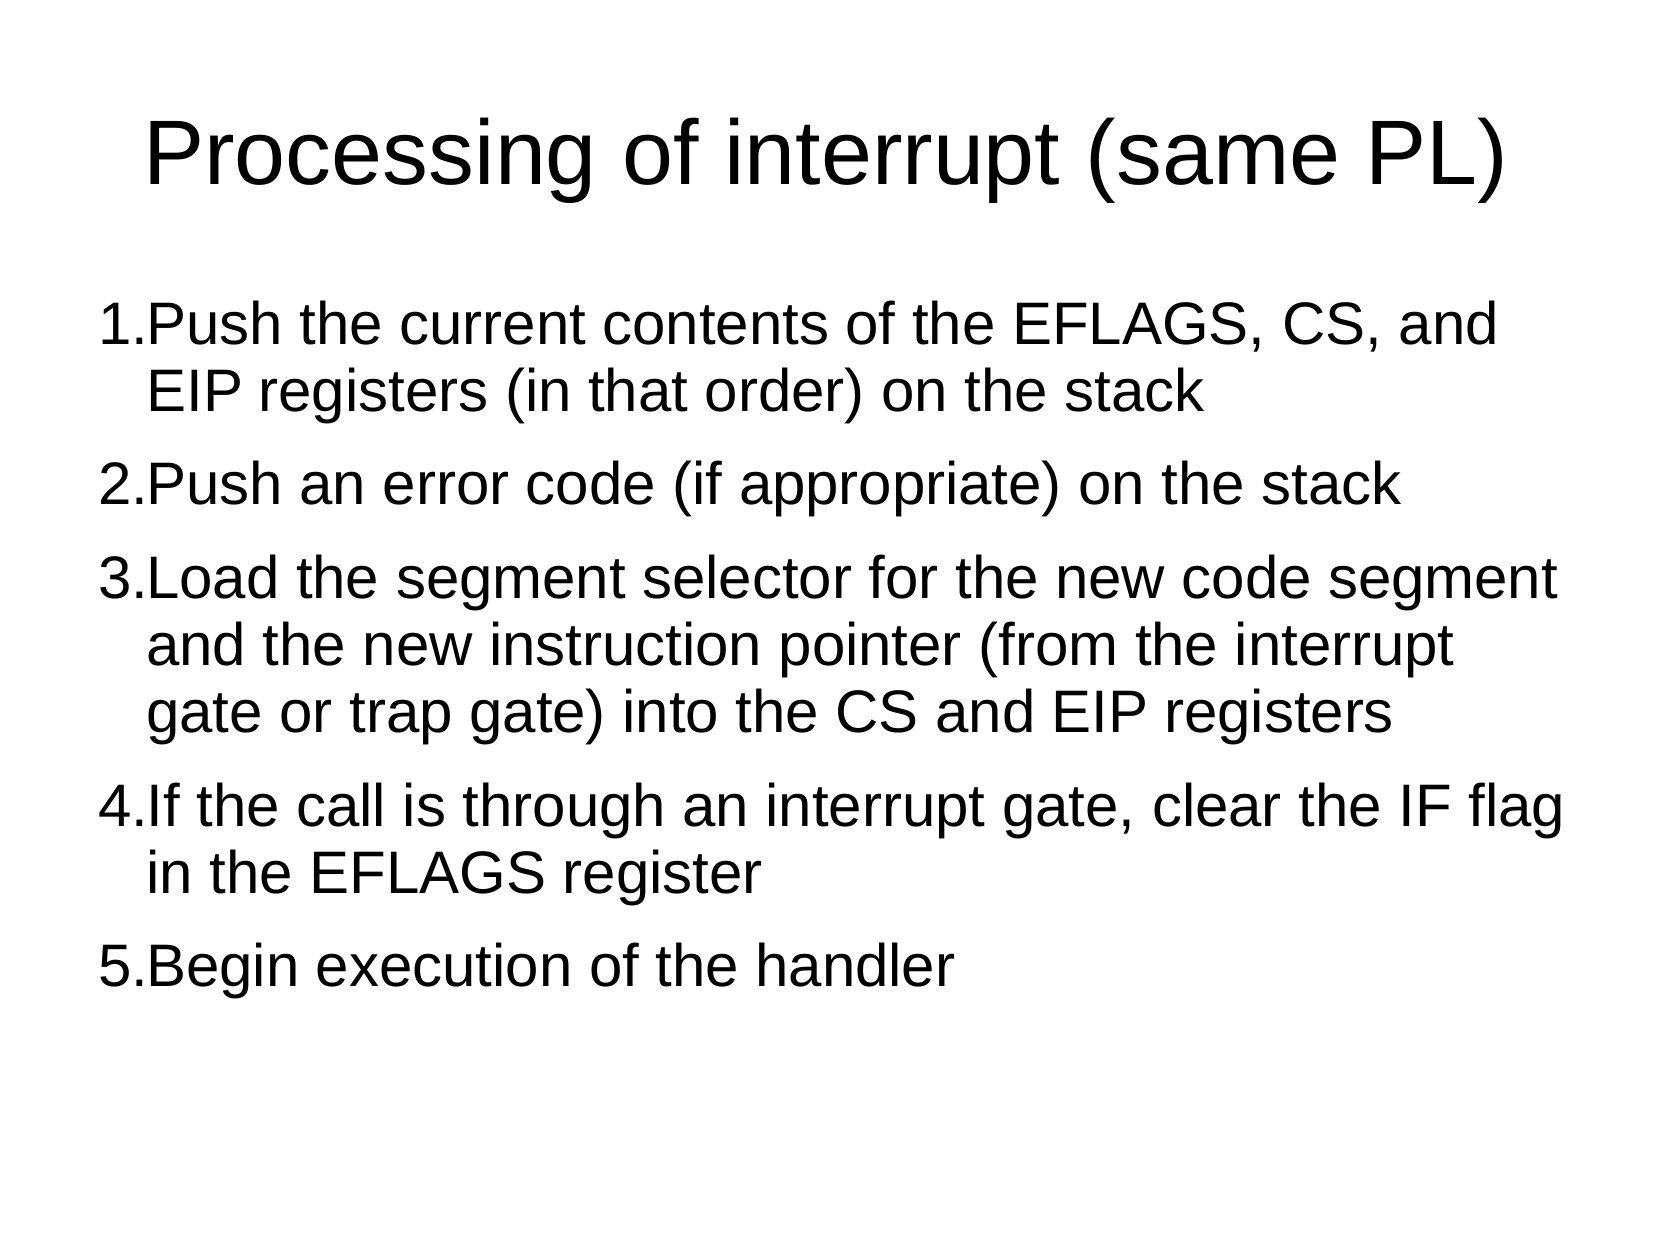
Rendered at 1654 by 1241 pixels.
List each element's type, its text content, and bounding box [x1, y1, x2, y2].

list Push the current contents of the EFLAGS, CS, and EIP registers (in that order) on the stack Push an error code (if appropriate) on the stack Load the segment selector for the new code segment and the new instruction pointer (from the interrupt gate or trap gate) into the CS and EIP registers If the call is through an interrupt gate, clear the IF flag in the EFLAGS register Begin execution of the handler [82, 290, 1571, 1010]
title Processing of interrupt (same PL) [82, 49, 1571, 257]
